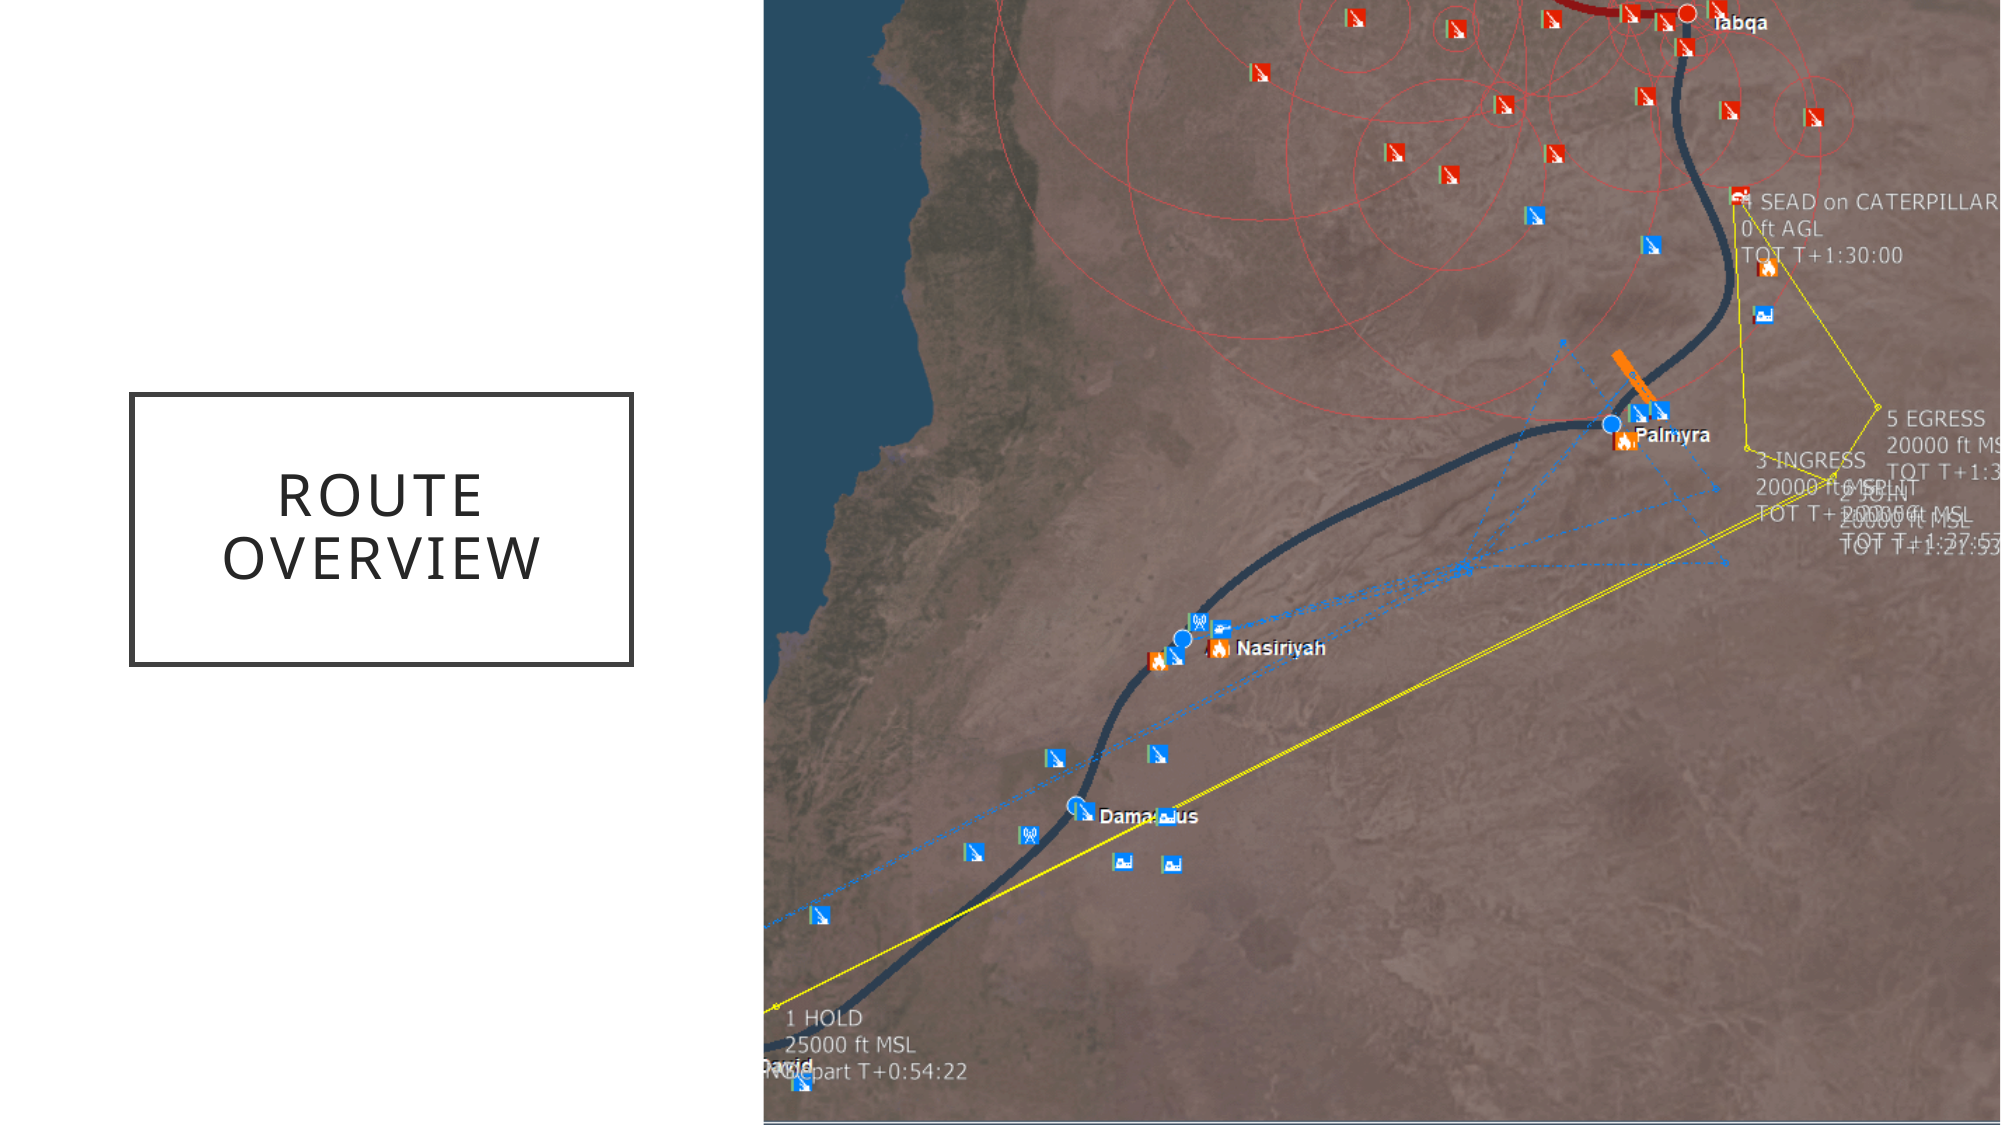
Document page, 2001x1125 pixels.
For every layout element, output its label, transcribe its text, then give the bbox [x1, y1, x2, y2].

title ROUTE OVERVIEW [131, 394, 632, 665]
picture [763, 0, 2000, 1125]
